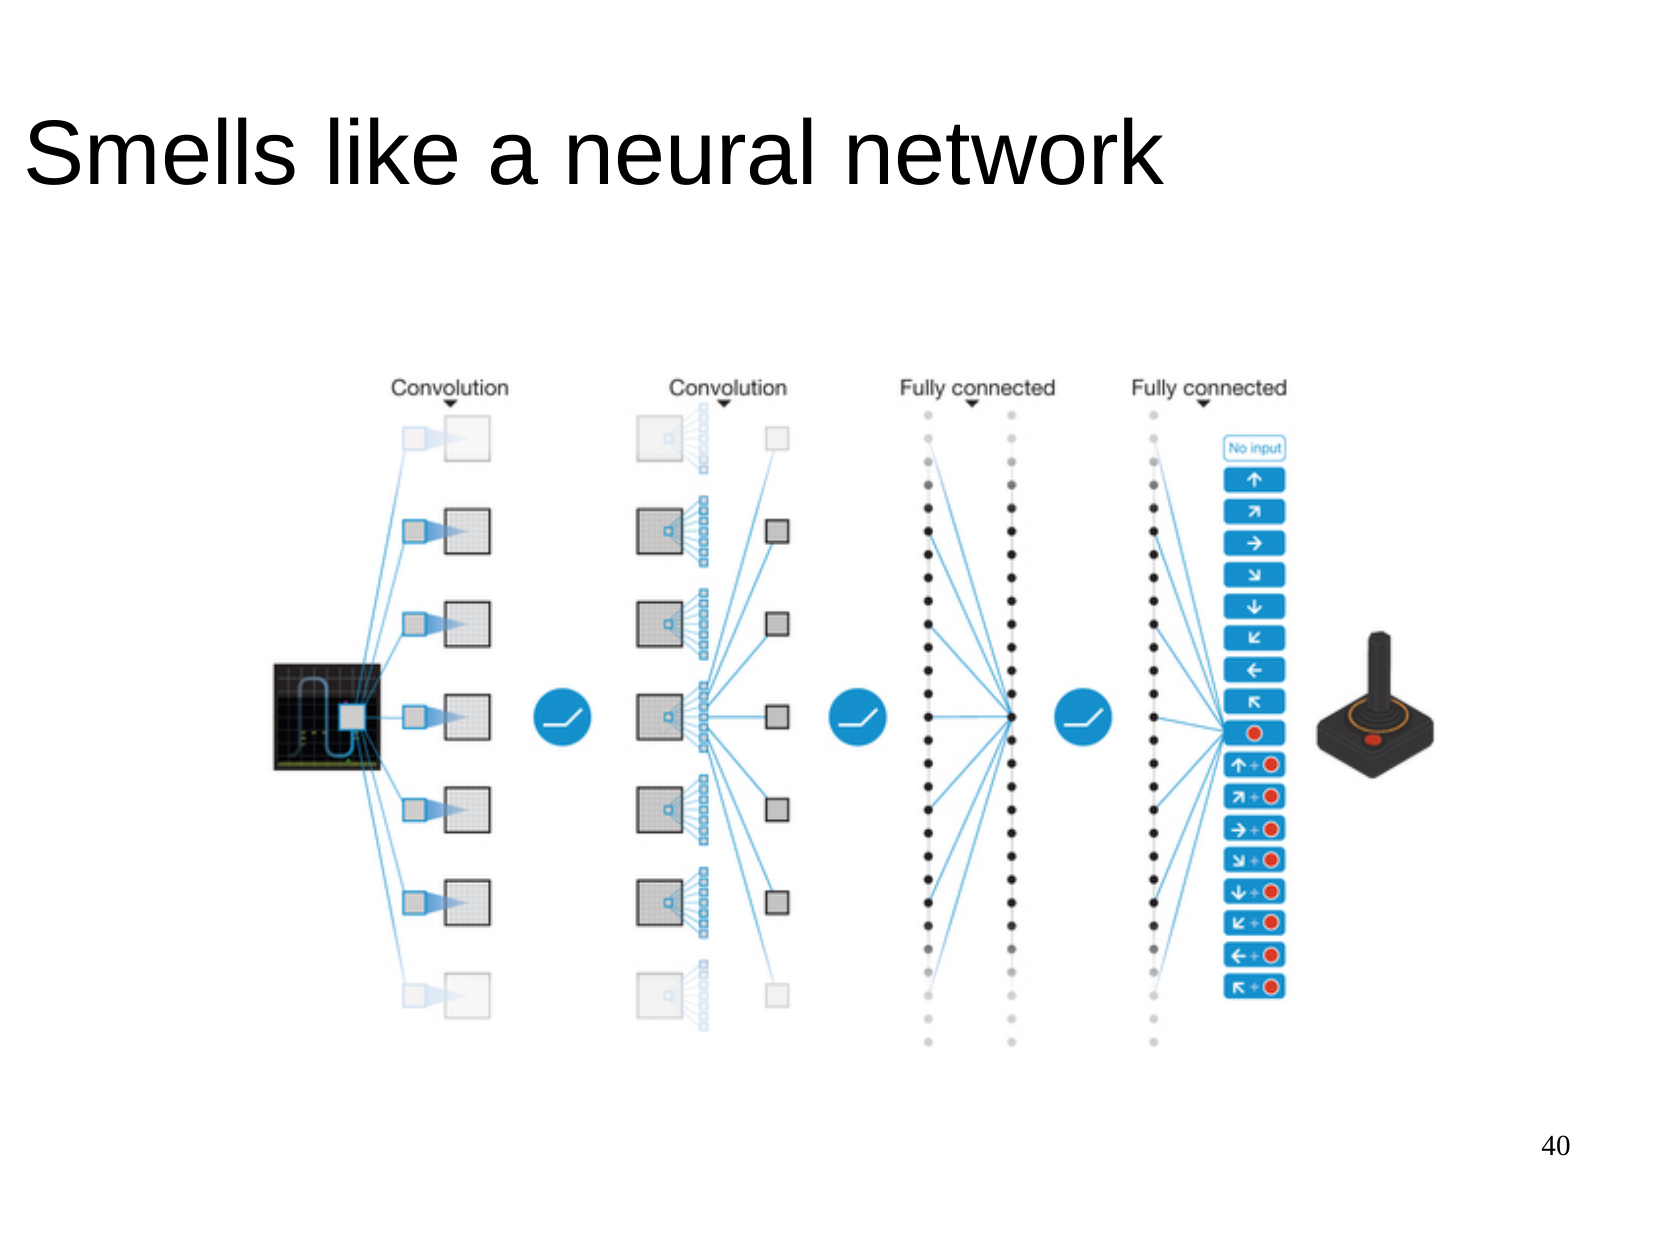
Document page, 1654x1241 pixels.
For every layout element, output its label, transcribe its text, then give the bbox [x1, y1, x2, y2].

title Smells like a neural network [23, 49, 1512, 257]
picture [261, 376, 1440, 1050]
